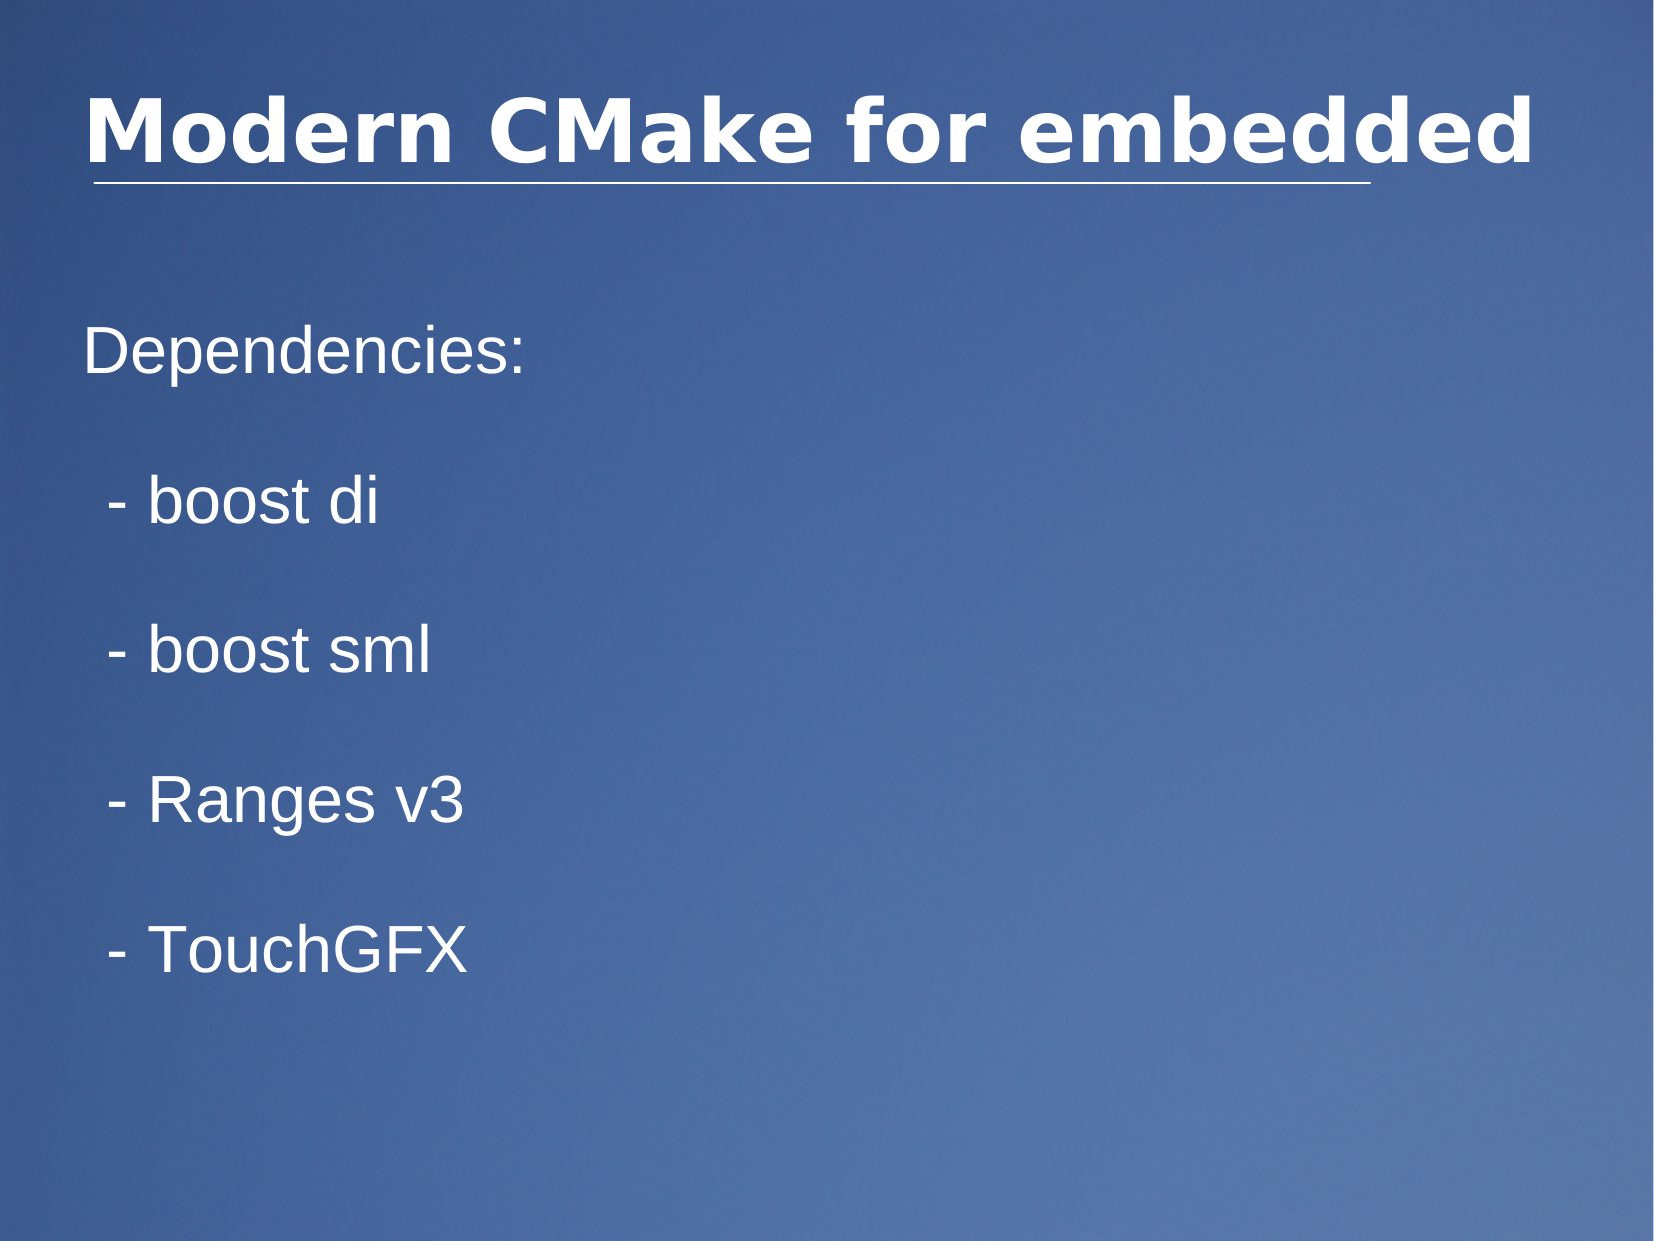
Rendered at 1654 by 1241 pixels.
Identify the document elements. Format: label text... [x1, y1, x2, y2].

subtitle Dependencies: - boost di - boost sml - Ranges v3 - TouchGFX [82, 290, 1571, 1010]
picture [0, 0, 1654, 1241]
title Modern CMake for embedded [82, 29, 1571, 237]
